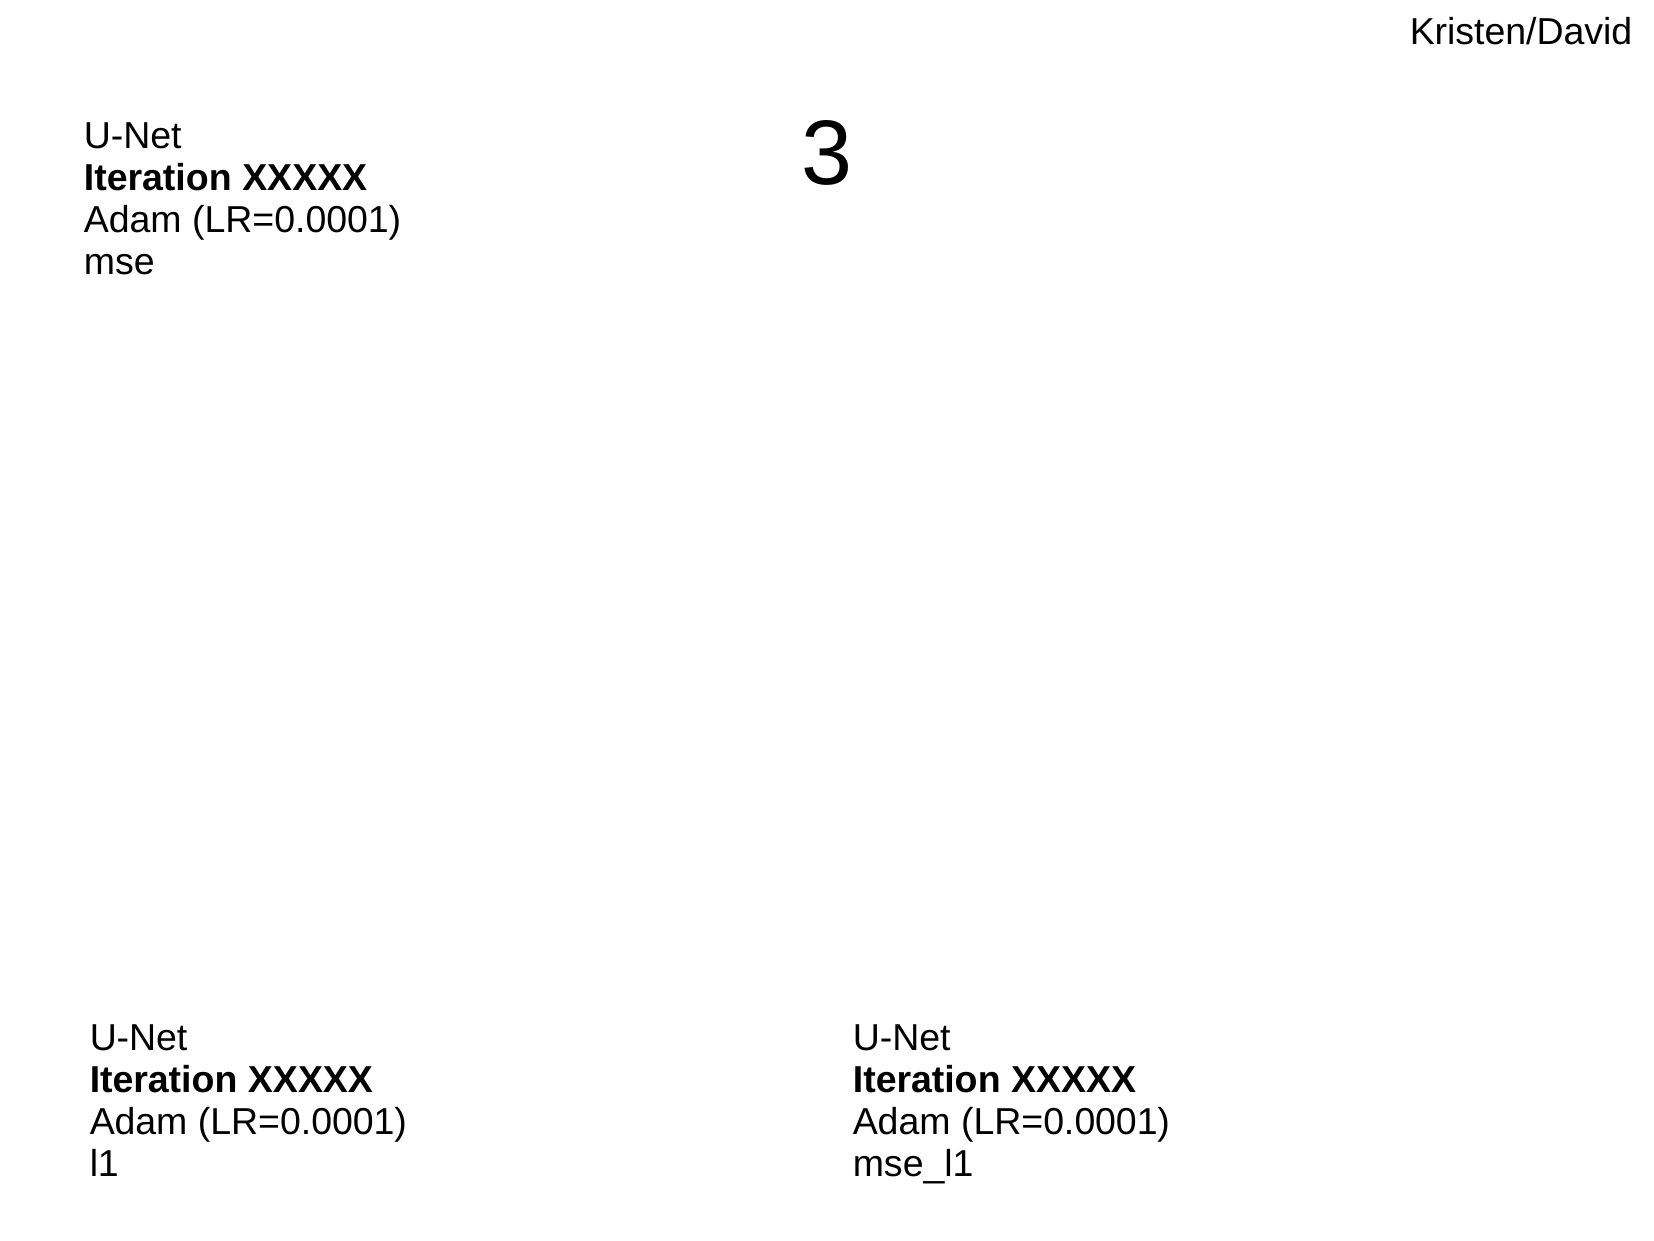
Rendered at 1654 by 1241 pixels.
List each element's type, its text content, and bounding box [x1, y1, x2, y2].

text_box U-Net Iteration XXXXX Adam (LR=0.0001) l1 [75, 1009, 422, 1192]
title 3 [82, 49, 1571, 257]
text_box Kristen/David [1395, 3, 1648, 61]
text_box U-Net Iteration XXXXX Adam (LR=0.0001) mse [69, 107, 416, 291]
text_box U-Net Iteration XXXXX Adam (LR=0.0001) mse_l1 [838, 1009, 1186, 1192]
